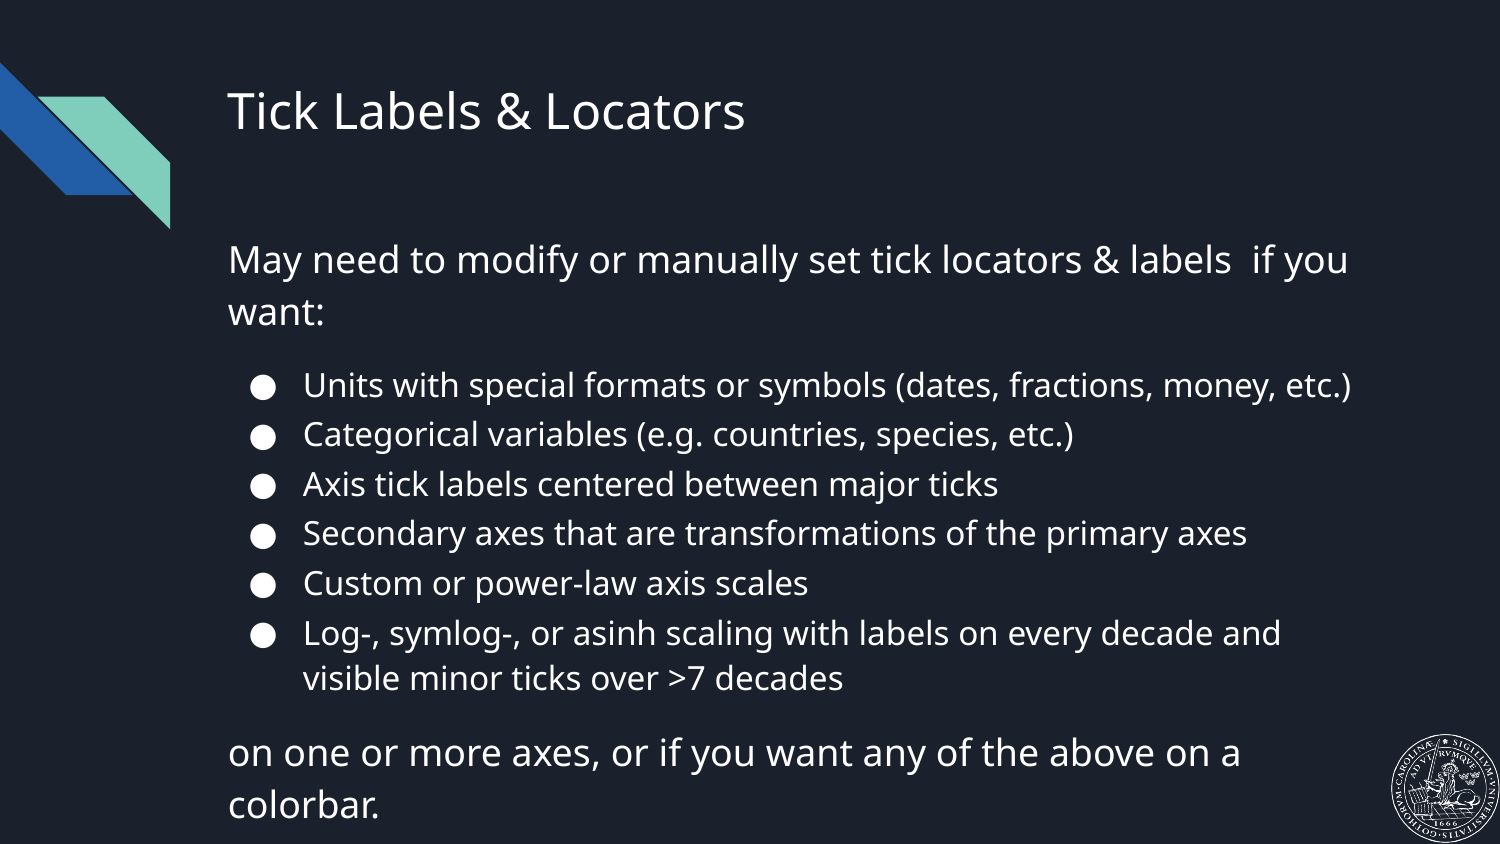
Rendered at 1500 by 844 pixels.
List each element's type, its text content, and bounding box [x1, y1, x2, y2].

list May need to modify or manually set tick locators & labels if you want: Units with special formats or symbols (dates, fractions, money, etc.) Categorical variables (e.g. countries, species, etc.) Axis tick labels centered between major ticks Secondary axes that are transformations of the primary axes Custom or power-law axis scales Log-, symlog-, or asinh scaling with labels on every decade and visible minor ticks over >7 decades on one or more axes, or if you want any of the above on a colorbar. [212, 214, 1388, 774]
title Tick Labels & Locators [212, 64, 1368, 215]
picture [1382, 724, 1500, 844]
